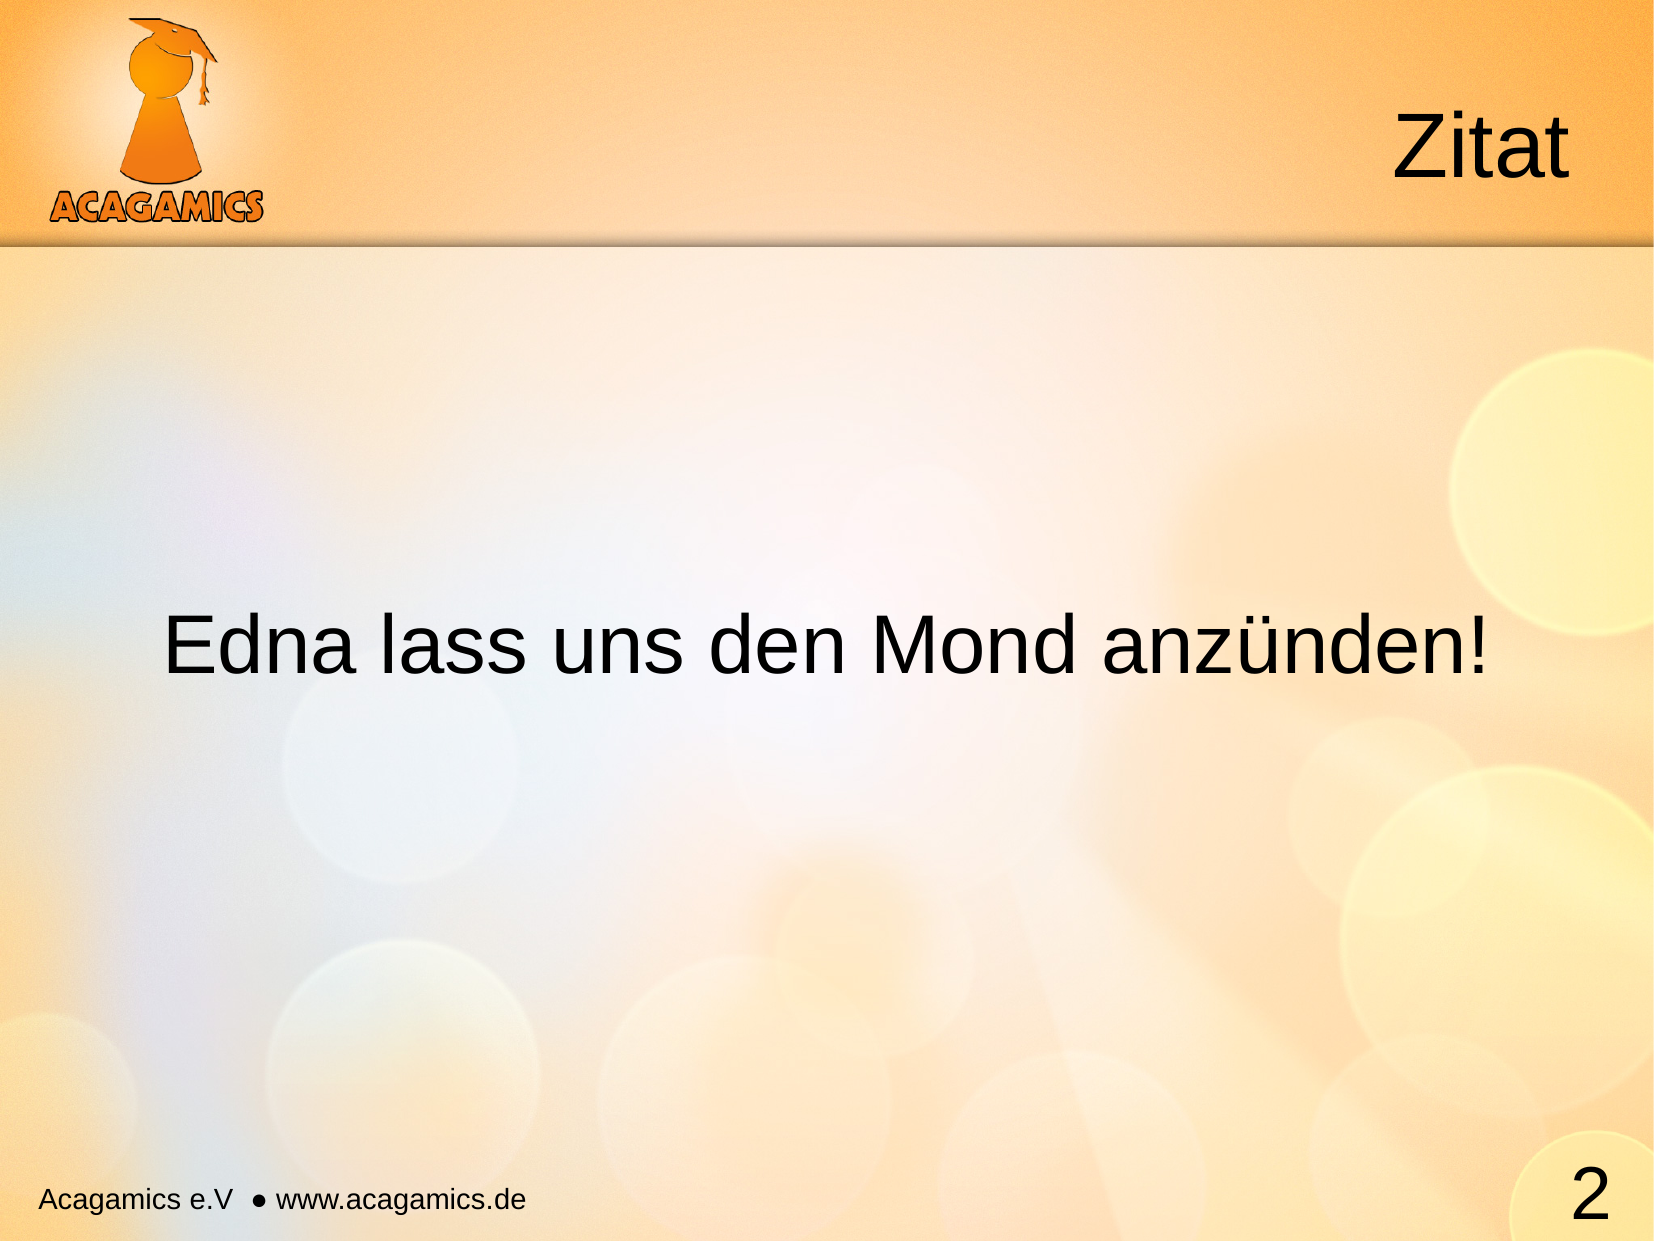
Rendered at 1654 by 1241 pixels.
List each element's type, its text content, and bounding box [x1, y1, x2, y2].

text_box Edna lass uns den Mond anzünden! [147, 590, 1506, 699]
picture [0, 0, 1654, 1241]
title Zitat [324, 76, 1571, 216]
